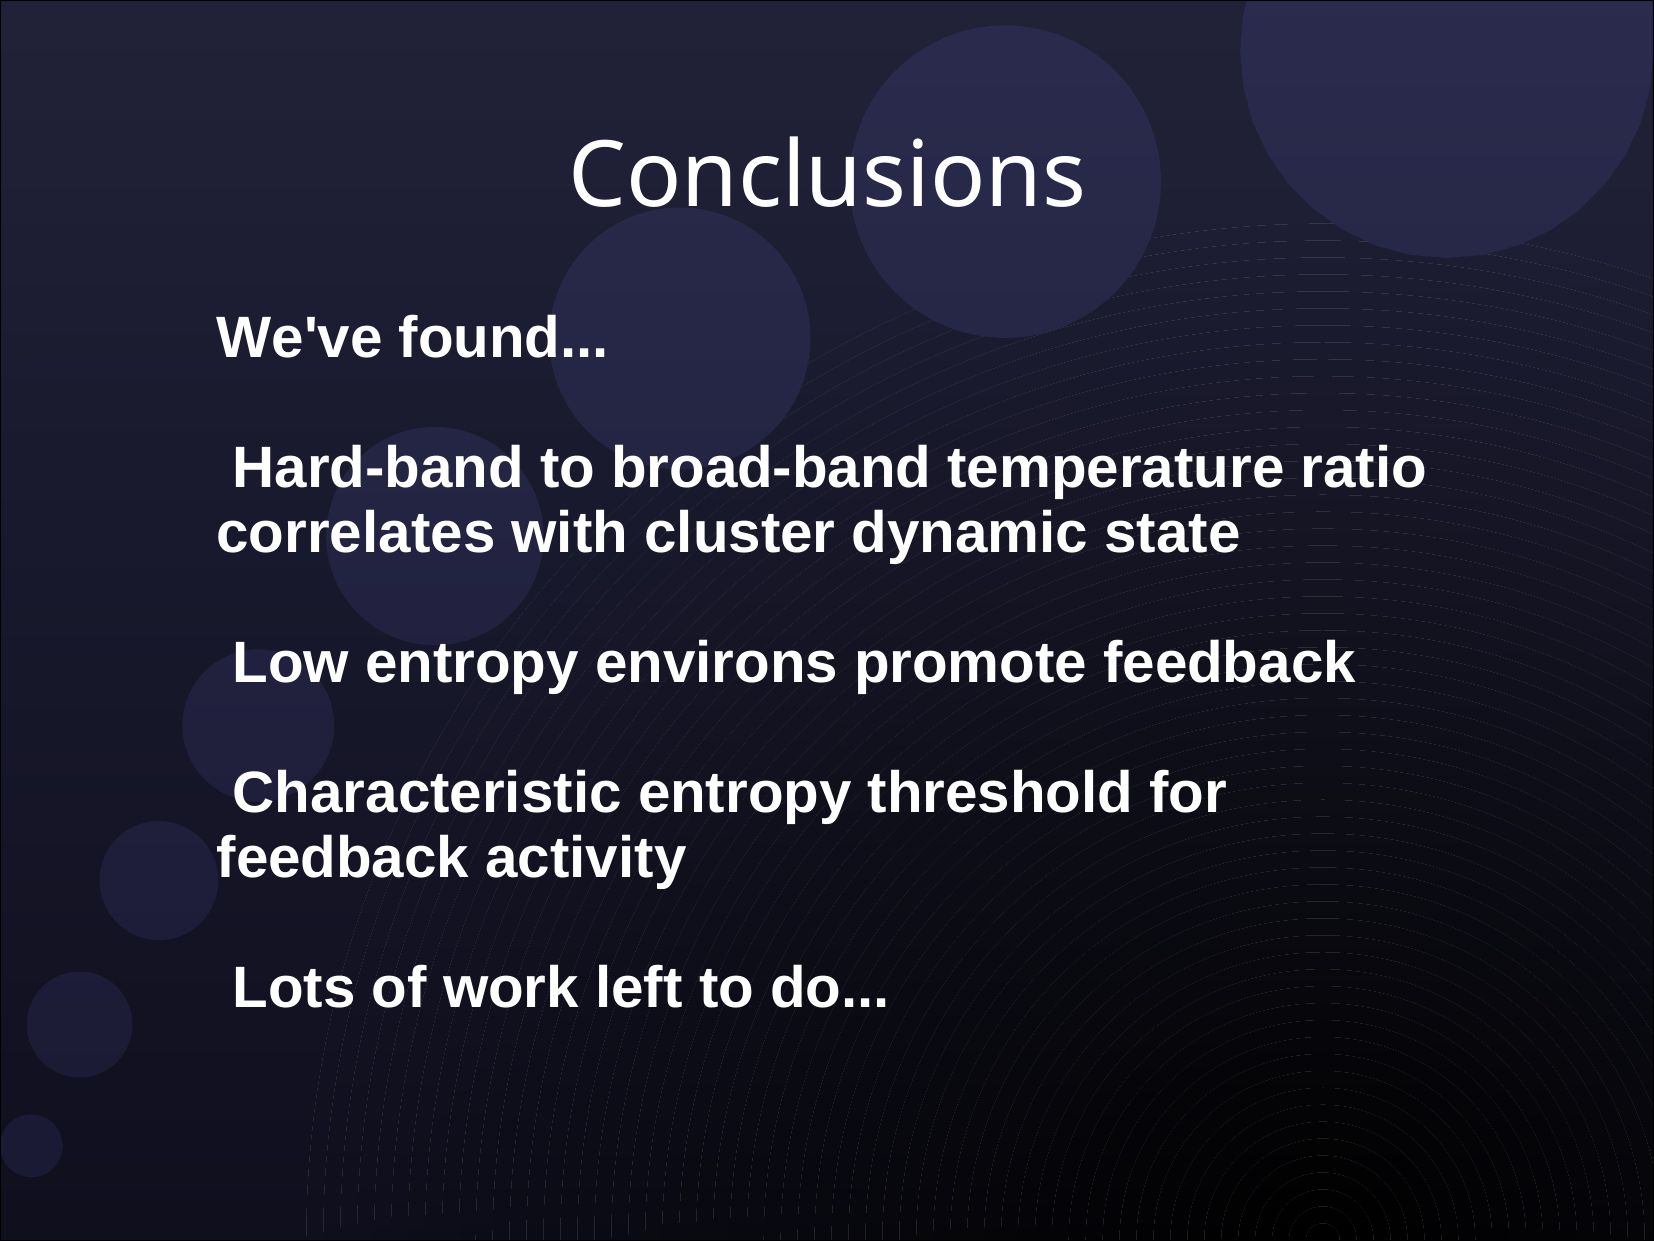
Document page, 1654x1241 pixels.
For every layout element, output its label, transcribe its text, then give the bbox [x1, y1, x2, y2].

text_box We've found... Hard-band to broad-band temperature ratio correlates with cluster dynamic state Low entropy environs promote feedback Characteristic entropy threshold for feedback activity Lots of work left to do... [216, 304, 1437, 1149]
title Conclusions [121, 67, 1534, 275]
